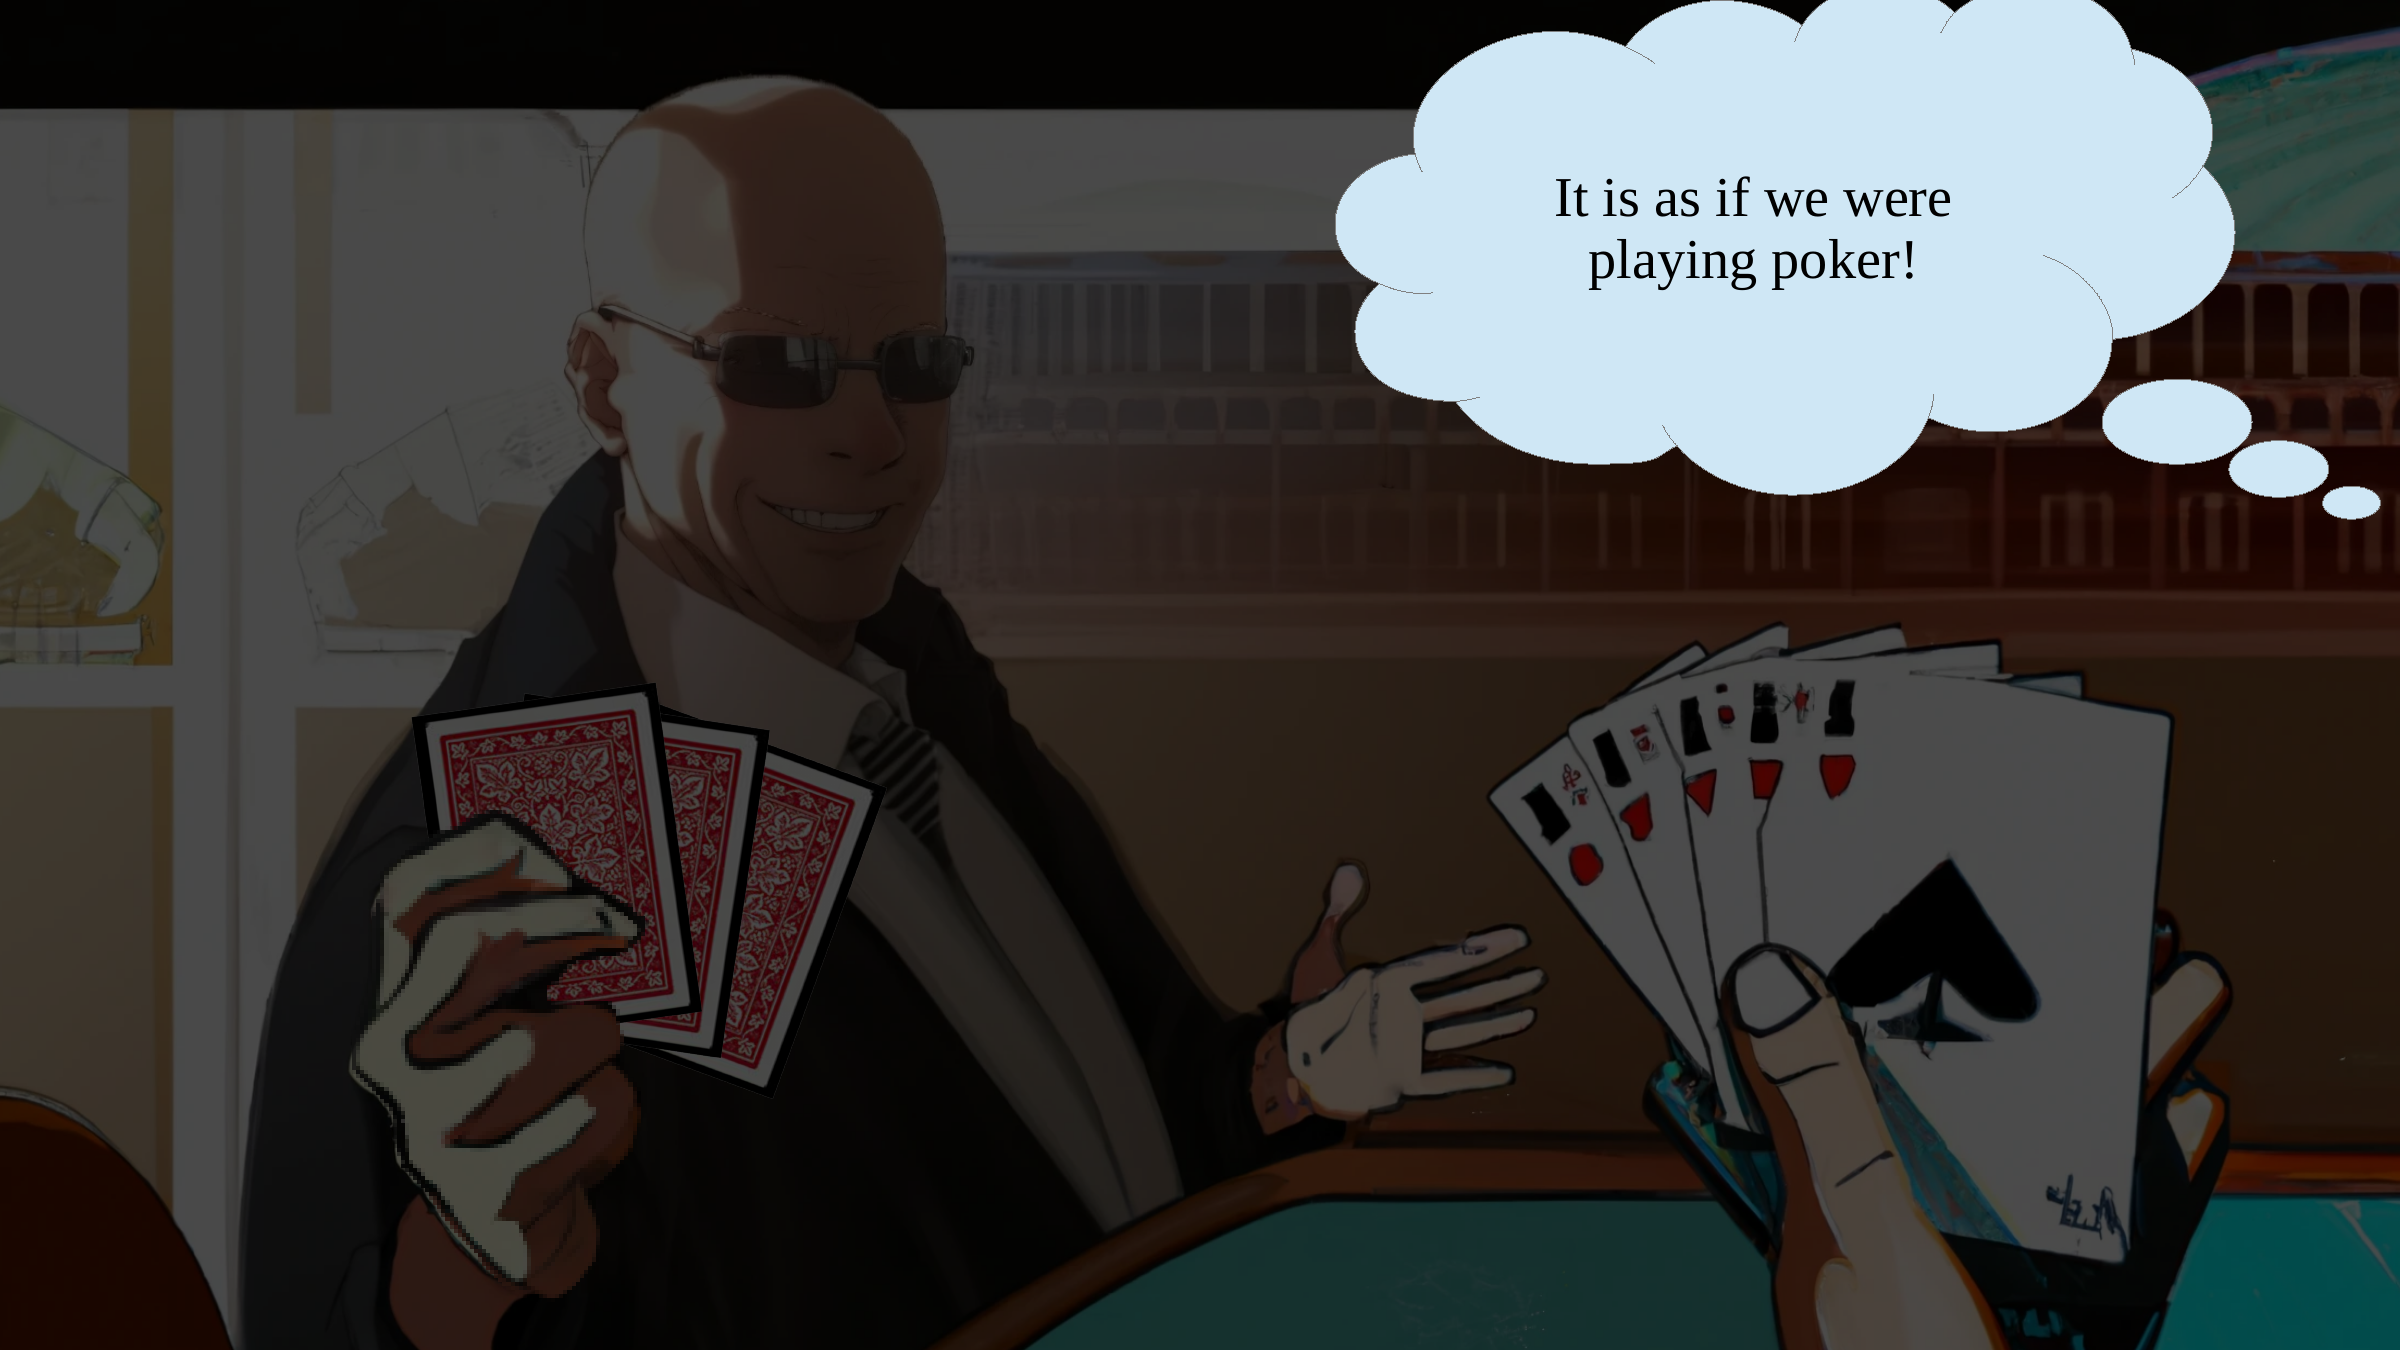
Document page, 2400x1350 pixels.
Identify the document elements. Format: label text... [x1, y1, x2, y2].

text_box [0, 0, 2400, 1350]
text_box It is as if we were playing poker! [2228, 440, 2329, 498]
text_box It is as if we were playing poker! [1335, 0, 2236, 496]
text_box It is as if we were playing poker! [2102, 379, 2253, 465]
text_box [1941, 0, 1970, 11]
text_box [1735, 0, 1825, 24]
text_box It is as if we were playing poker! [2322, 486, 2381, 520]
